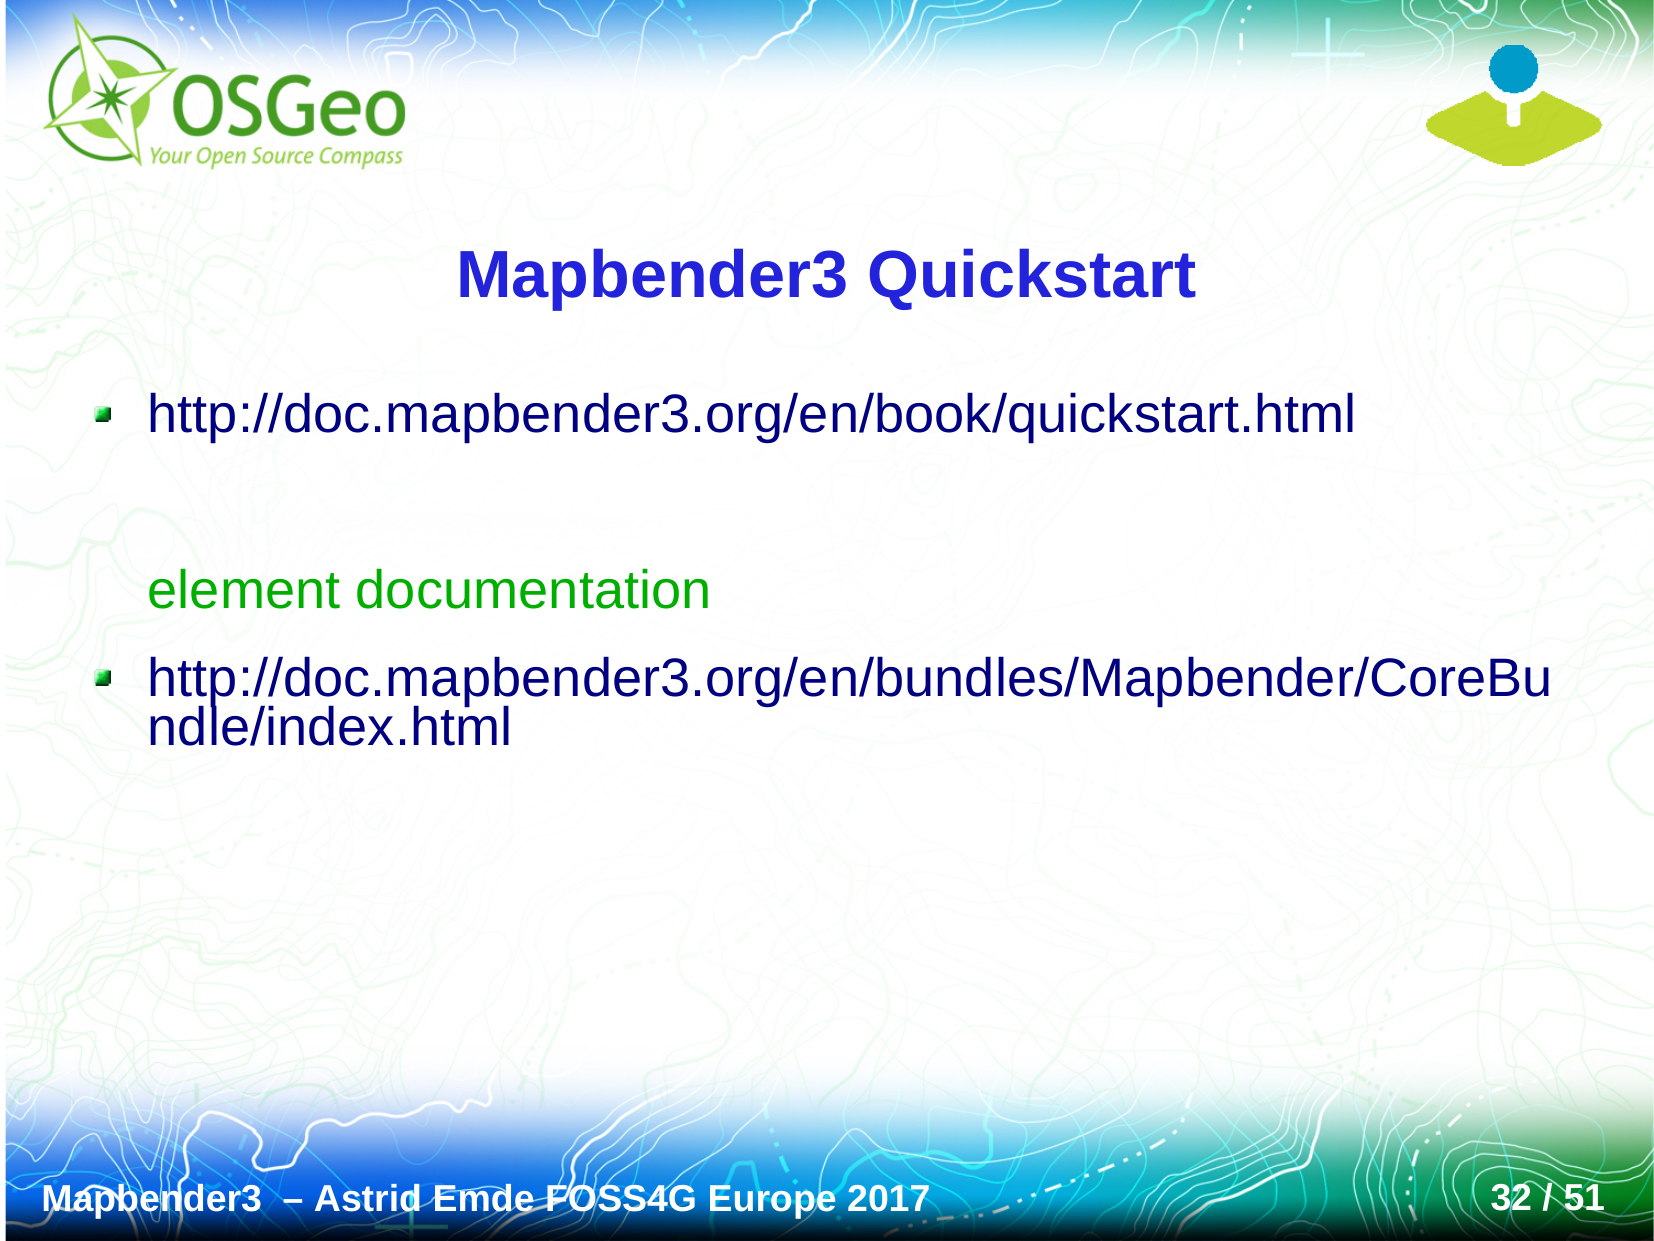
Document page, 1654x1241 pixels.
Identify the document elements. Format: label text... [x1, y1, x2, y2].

picture [5, 0, 1654, 1241]
list http://doc.mapbender3.org/en/book/quickstart.html element documentation http://doc.mapbender3.org/en/bundles/Mapbender/CoreBundle/index.html [76, 383, 1565, 1188]
title Mapbender3 Quickstart [82, 208, 1571, 342]
